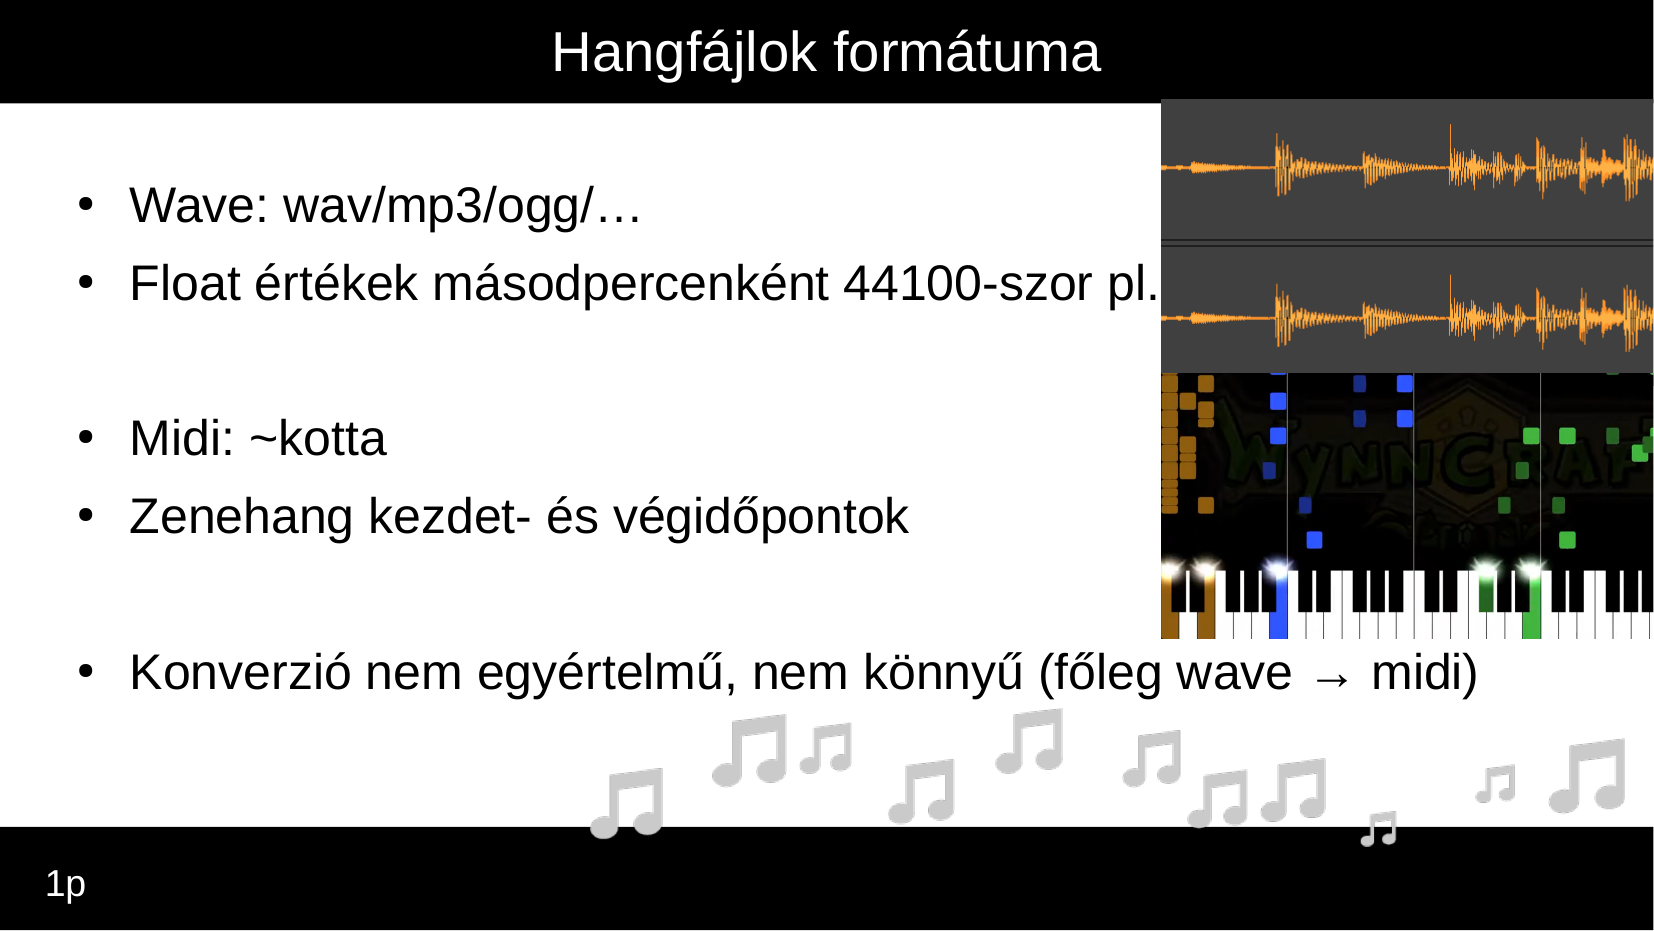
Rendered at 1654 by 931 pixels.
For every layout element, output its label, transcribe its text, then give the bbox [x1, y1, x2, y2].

text_box 1p [30, 855, 106, 912]
title Hangfájlok formátuma [59, 6, 1595, 98]
list Wave: wav/mp3/ogg/… Float értékek másodpercenként 44100-szor pl. Midi: ~kotta Zenehang kezdet- és végidőpontok Konverzió nem egyértelmű, nem könnyű (főleg wave → midi) [59, 177, 1595, 768]
picture [1161, 99, 1654, 639]
